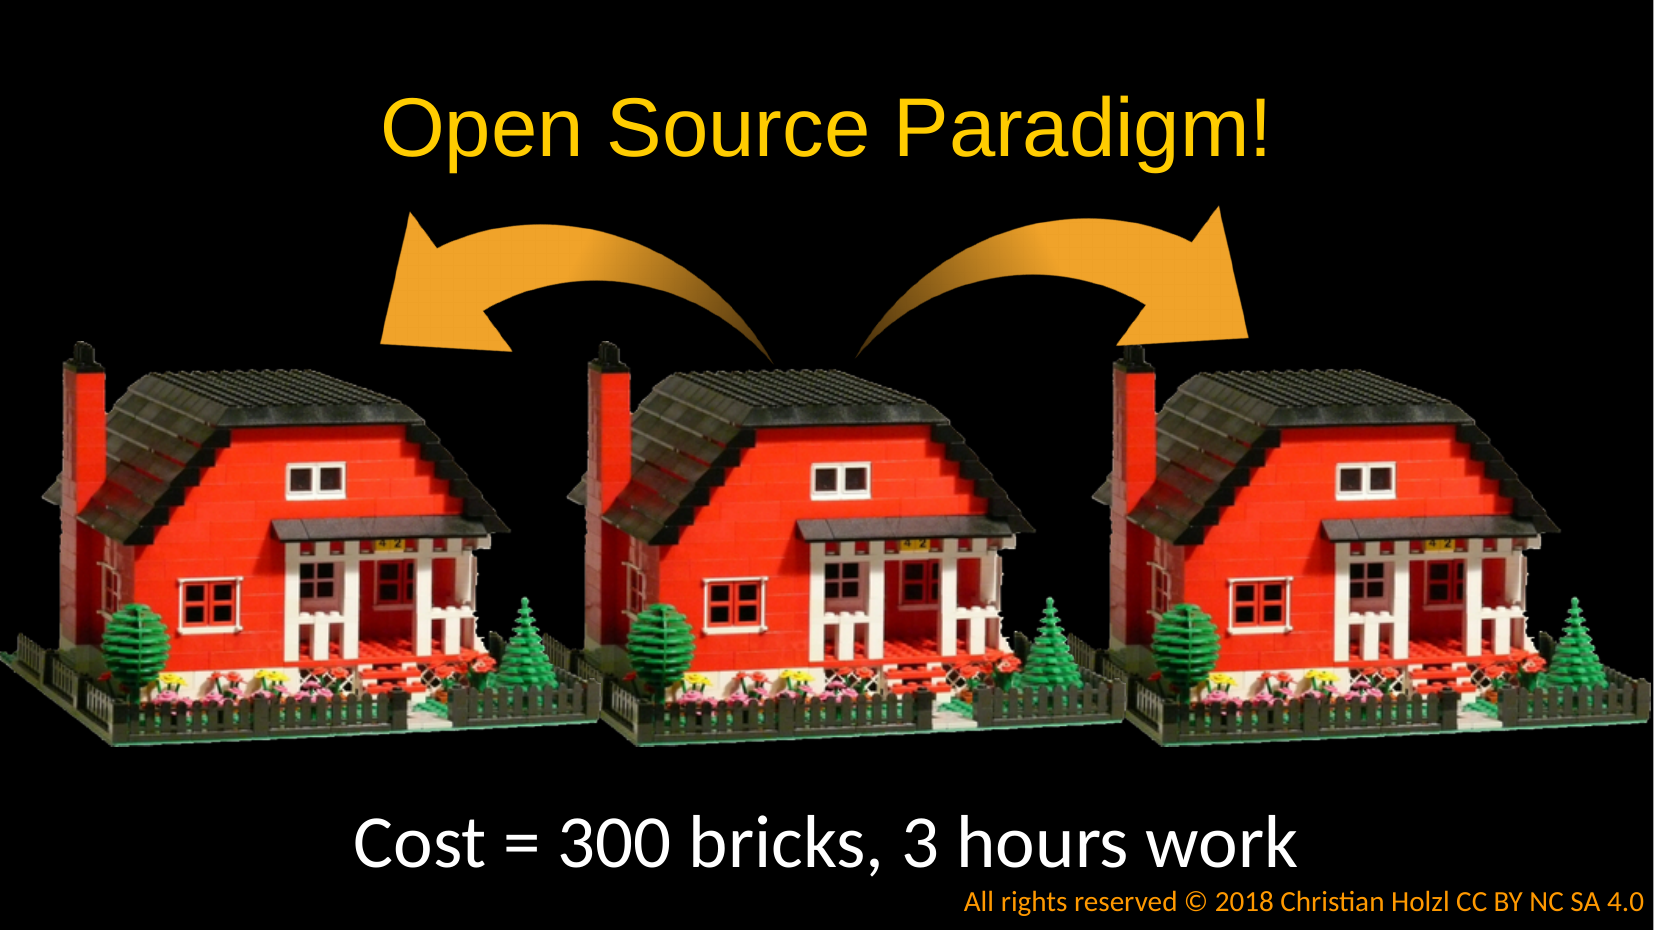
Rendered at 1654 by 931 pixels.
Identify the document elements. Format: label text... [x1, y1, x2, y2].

text_box Cost = 300 bricks, 3 hours work [339, 784, 1315, 890]
picture [0, 75, 1651, 747]
title Open Source Paradigm! [82, 41, 1571, 214]
